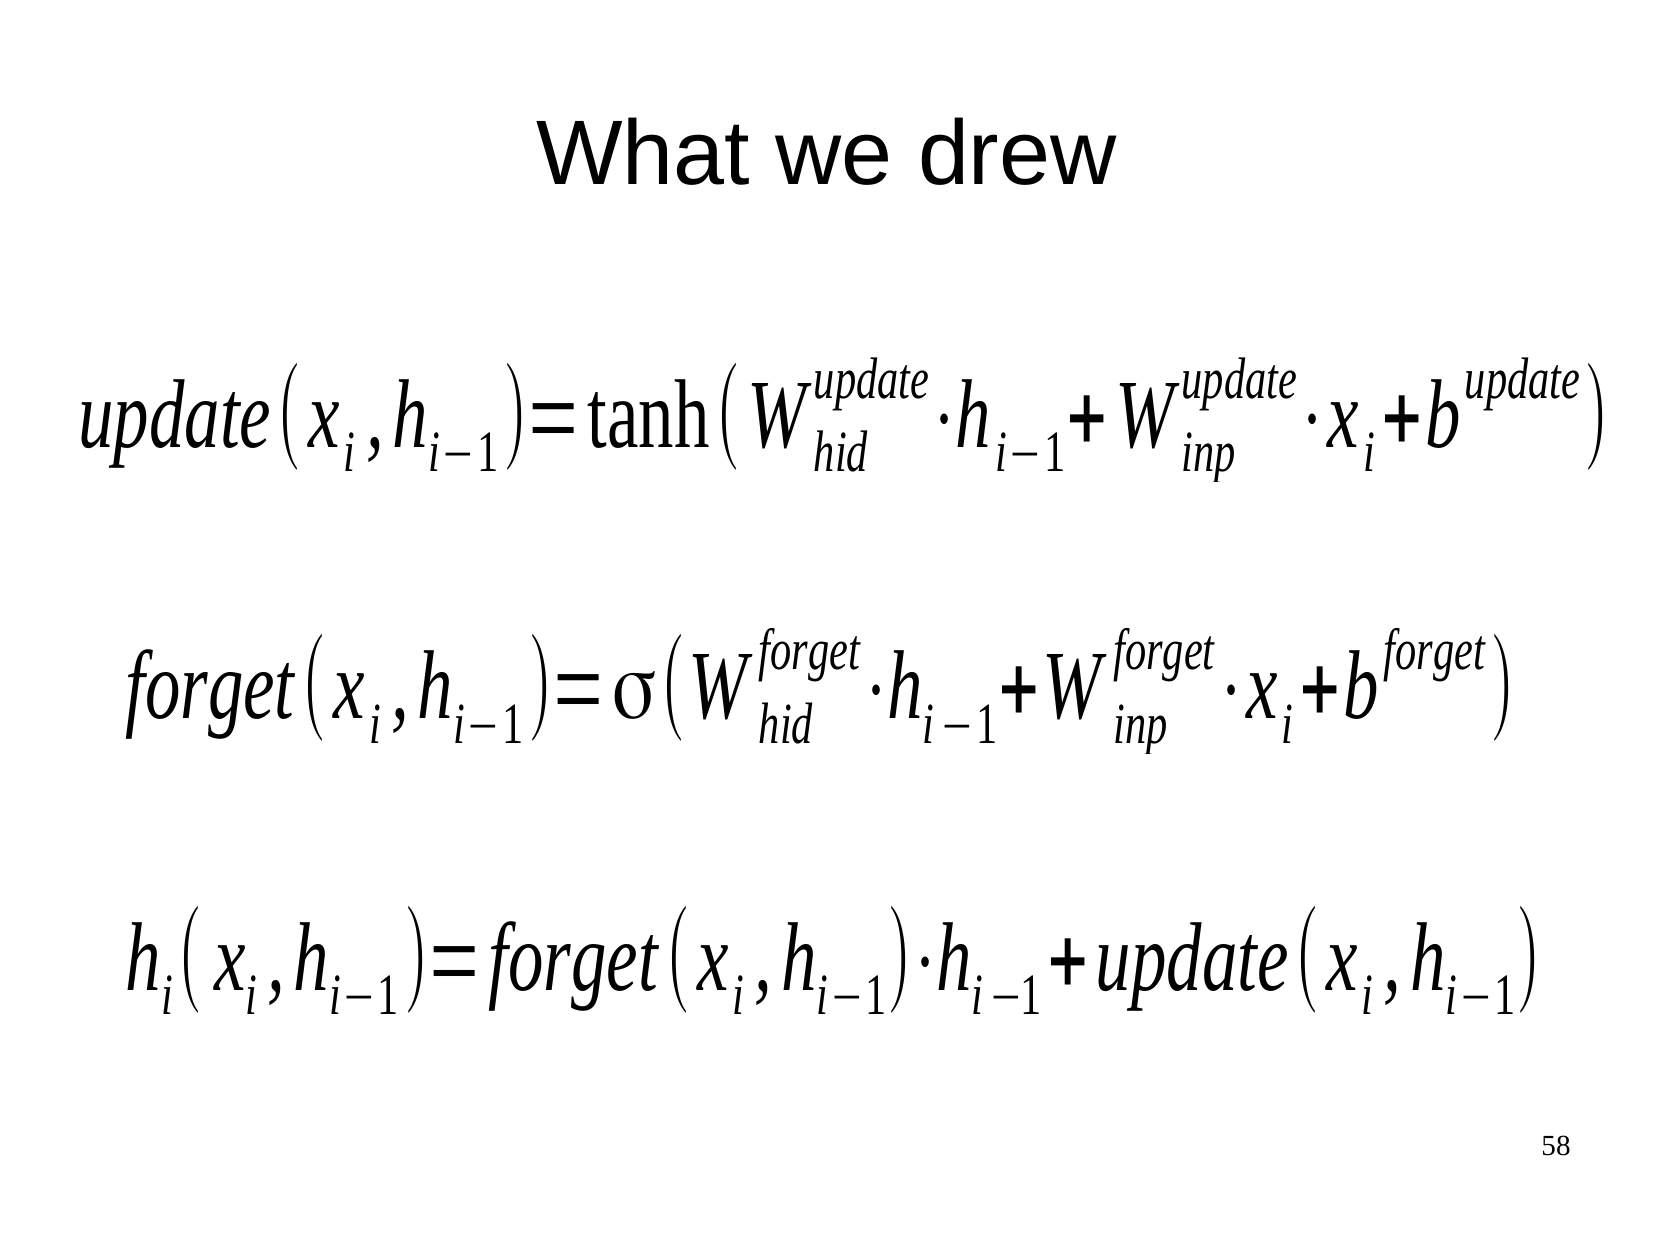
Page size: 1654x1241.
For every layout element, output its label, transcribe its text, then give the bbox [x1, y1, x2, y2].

chart [107, 898, 1560, 1025]
chart [107, 614, 1531, 754]
chart [60, 343, 1626, 482]
title What we drew [82, 49, 1571, 257]
